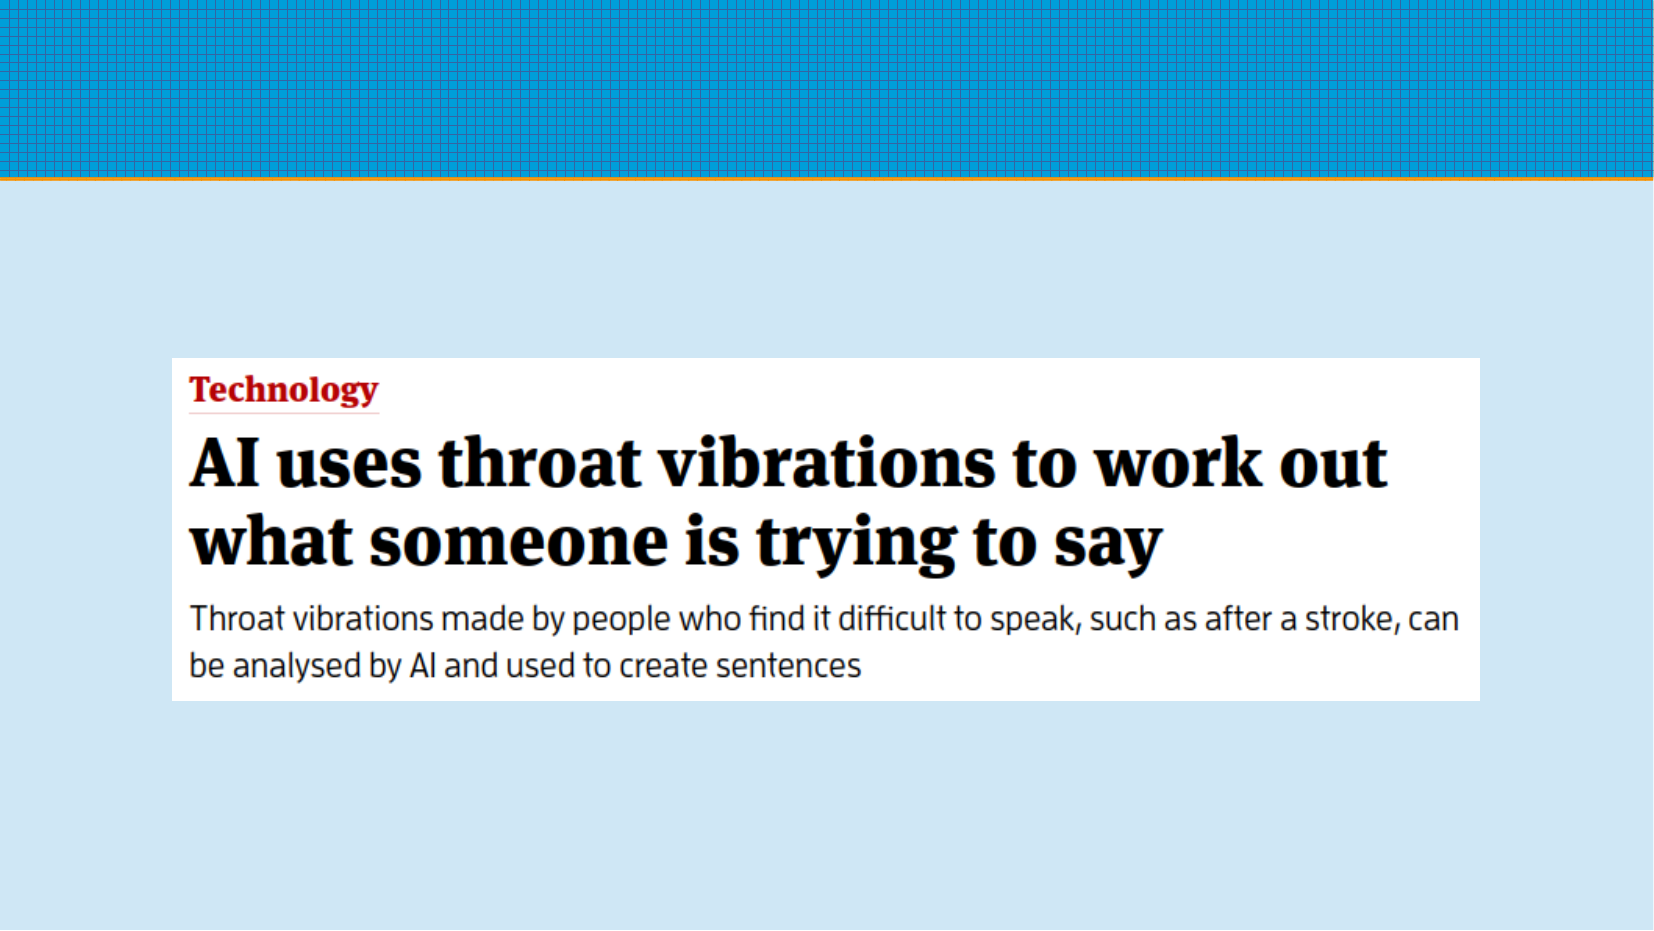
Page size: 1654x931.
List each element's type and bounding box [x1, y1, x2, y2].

picture [172, 358, 1480, 701]
